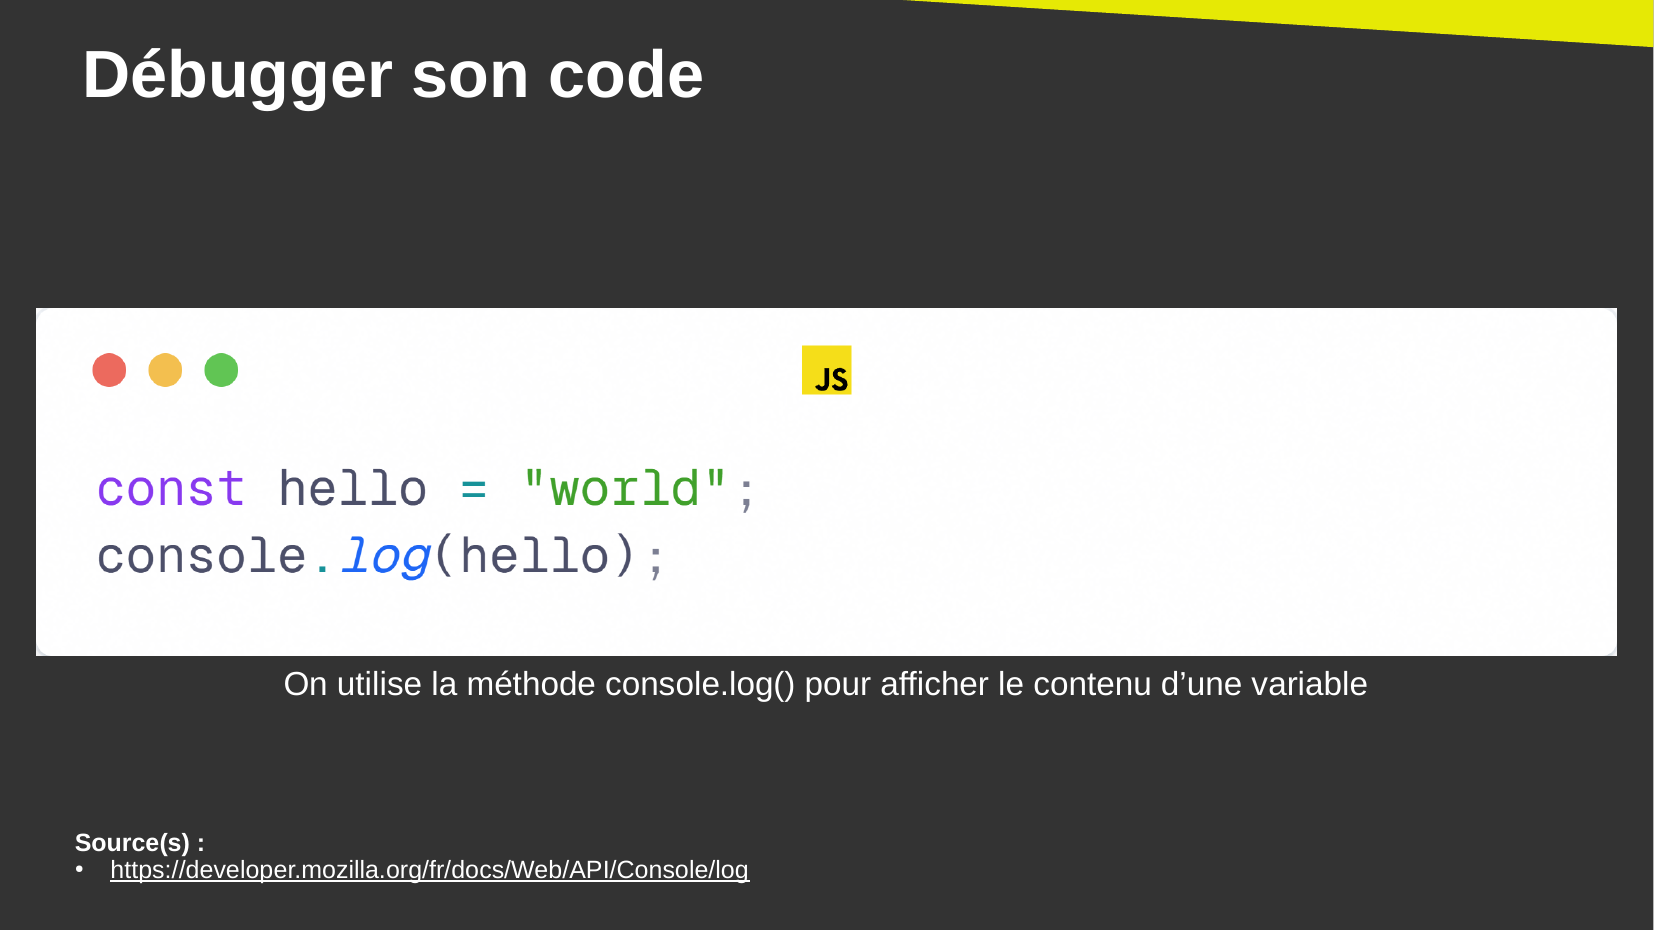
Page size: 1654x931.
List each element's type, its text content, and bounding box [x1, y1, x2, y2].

text_box [903, 0, 1654, 48]
text_box On utilise la méthode console.log() pour afficher le contenu d’une variable [135, 657, 1518, 751]
picture [36, 308, 1617, 656]
text_box Source(s) : https://developer.mozilla.org/fr/docs/Web/API/Console/log [60, 820, 1583, 892]
title Débugger son code [82, 37, 1571, 114]
